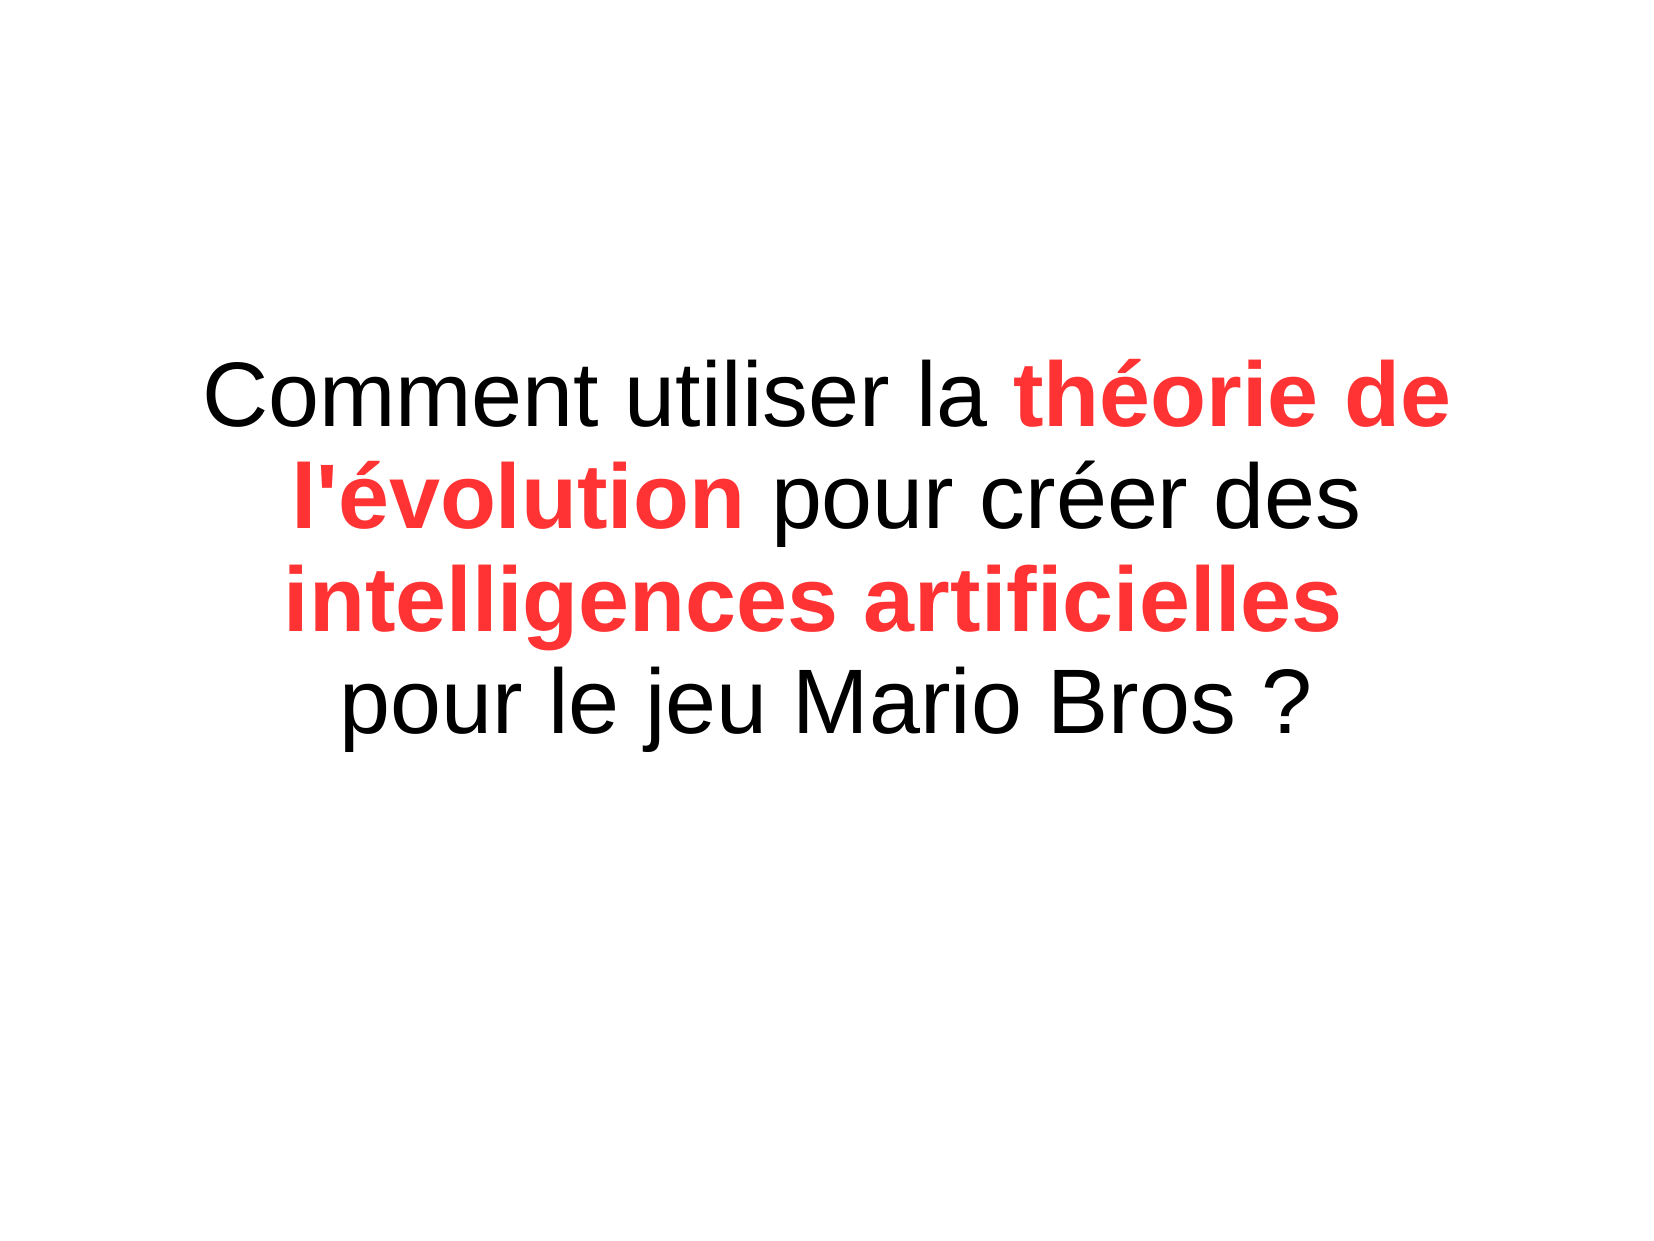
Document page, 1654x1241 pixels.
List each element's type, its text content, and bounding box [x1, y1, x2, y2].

title Comment utiliser la théorie de l'évolution pour créer des intelligences artificielles pour le jeu Mario Bros ? [82, 342, 1571, 754]
